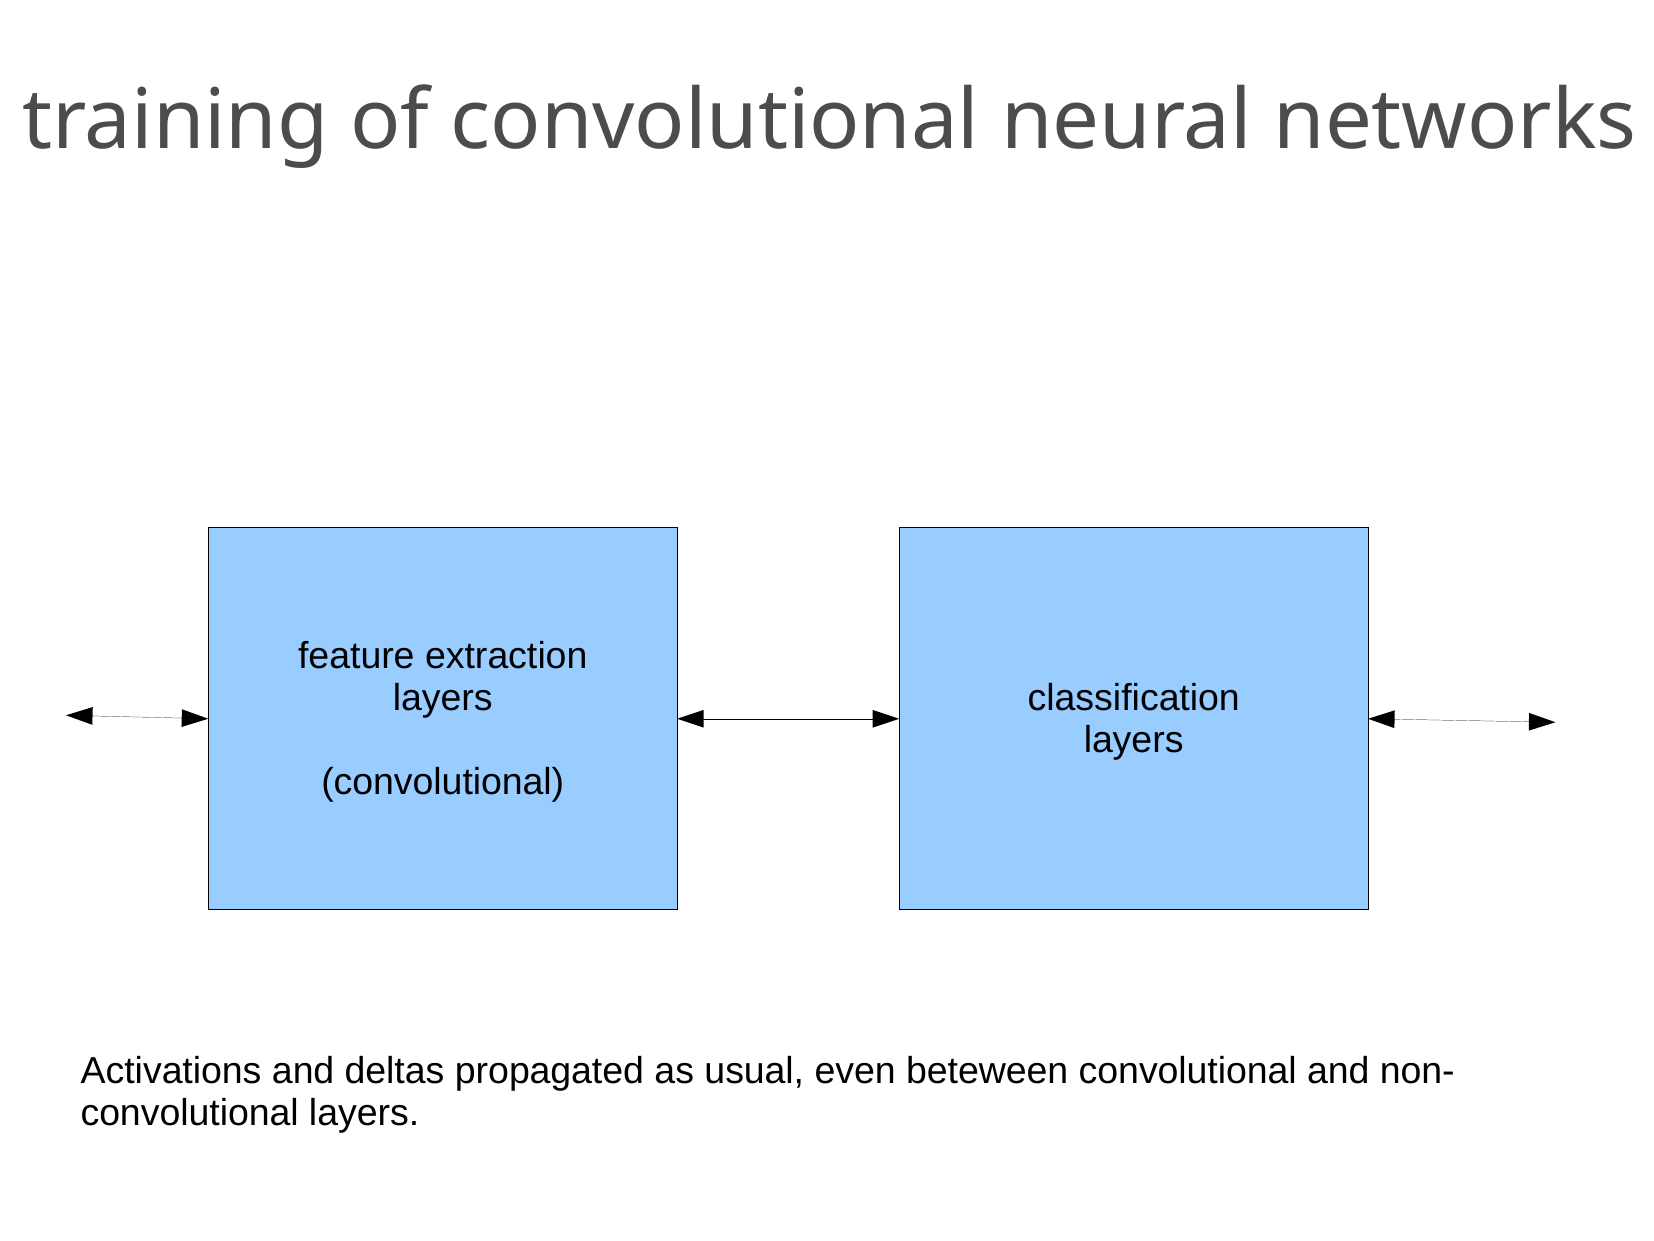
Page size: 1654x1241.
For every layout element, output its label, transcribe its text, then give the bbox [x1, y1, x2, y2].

title training of convolutional neural networks [22, 0, 1654, 234]
text_box classification layers [899, 527, 1369, 910]
text_box feature extraction layers (convolutional) [208, 527, 678, 910]
text_box Activations and deltas propagated as usual, even beteween convolutional and non-convolutional layers. [65, 1041, 1546, 1141]
